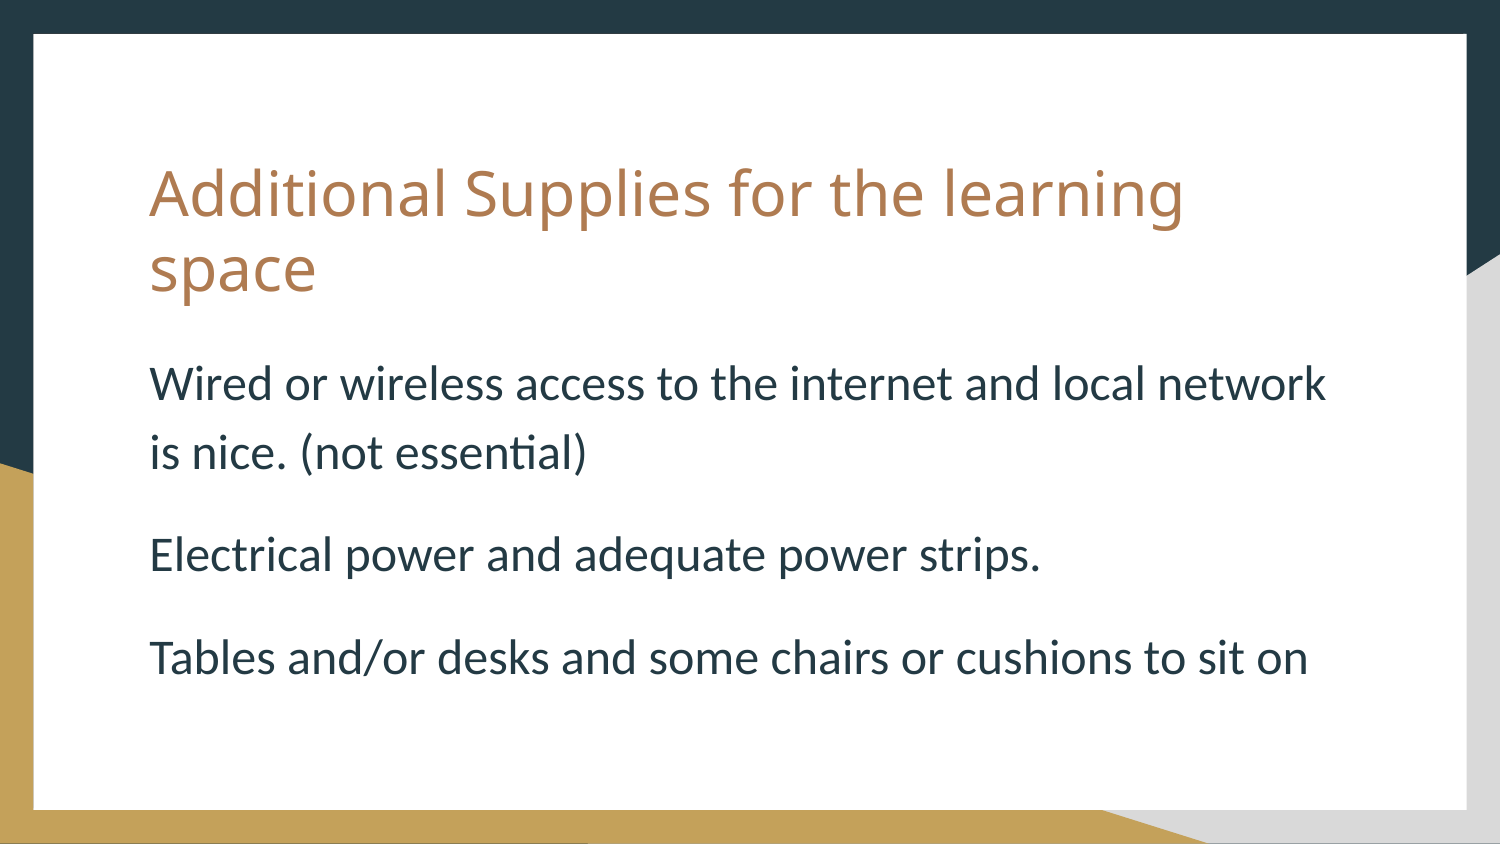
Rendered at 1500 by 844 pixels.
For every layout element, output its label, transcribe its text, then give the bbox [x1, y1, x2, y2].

list Wired or wireless access to the internet and local network is nice. (not essential) Electrical power and adequate power strips. Tables and/or desks and some chairs or cushions to sit on [134, 326, 1366, 729]
title Additional Supplies for the learning space [134, 138, 1366, 296]
